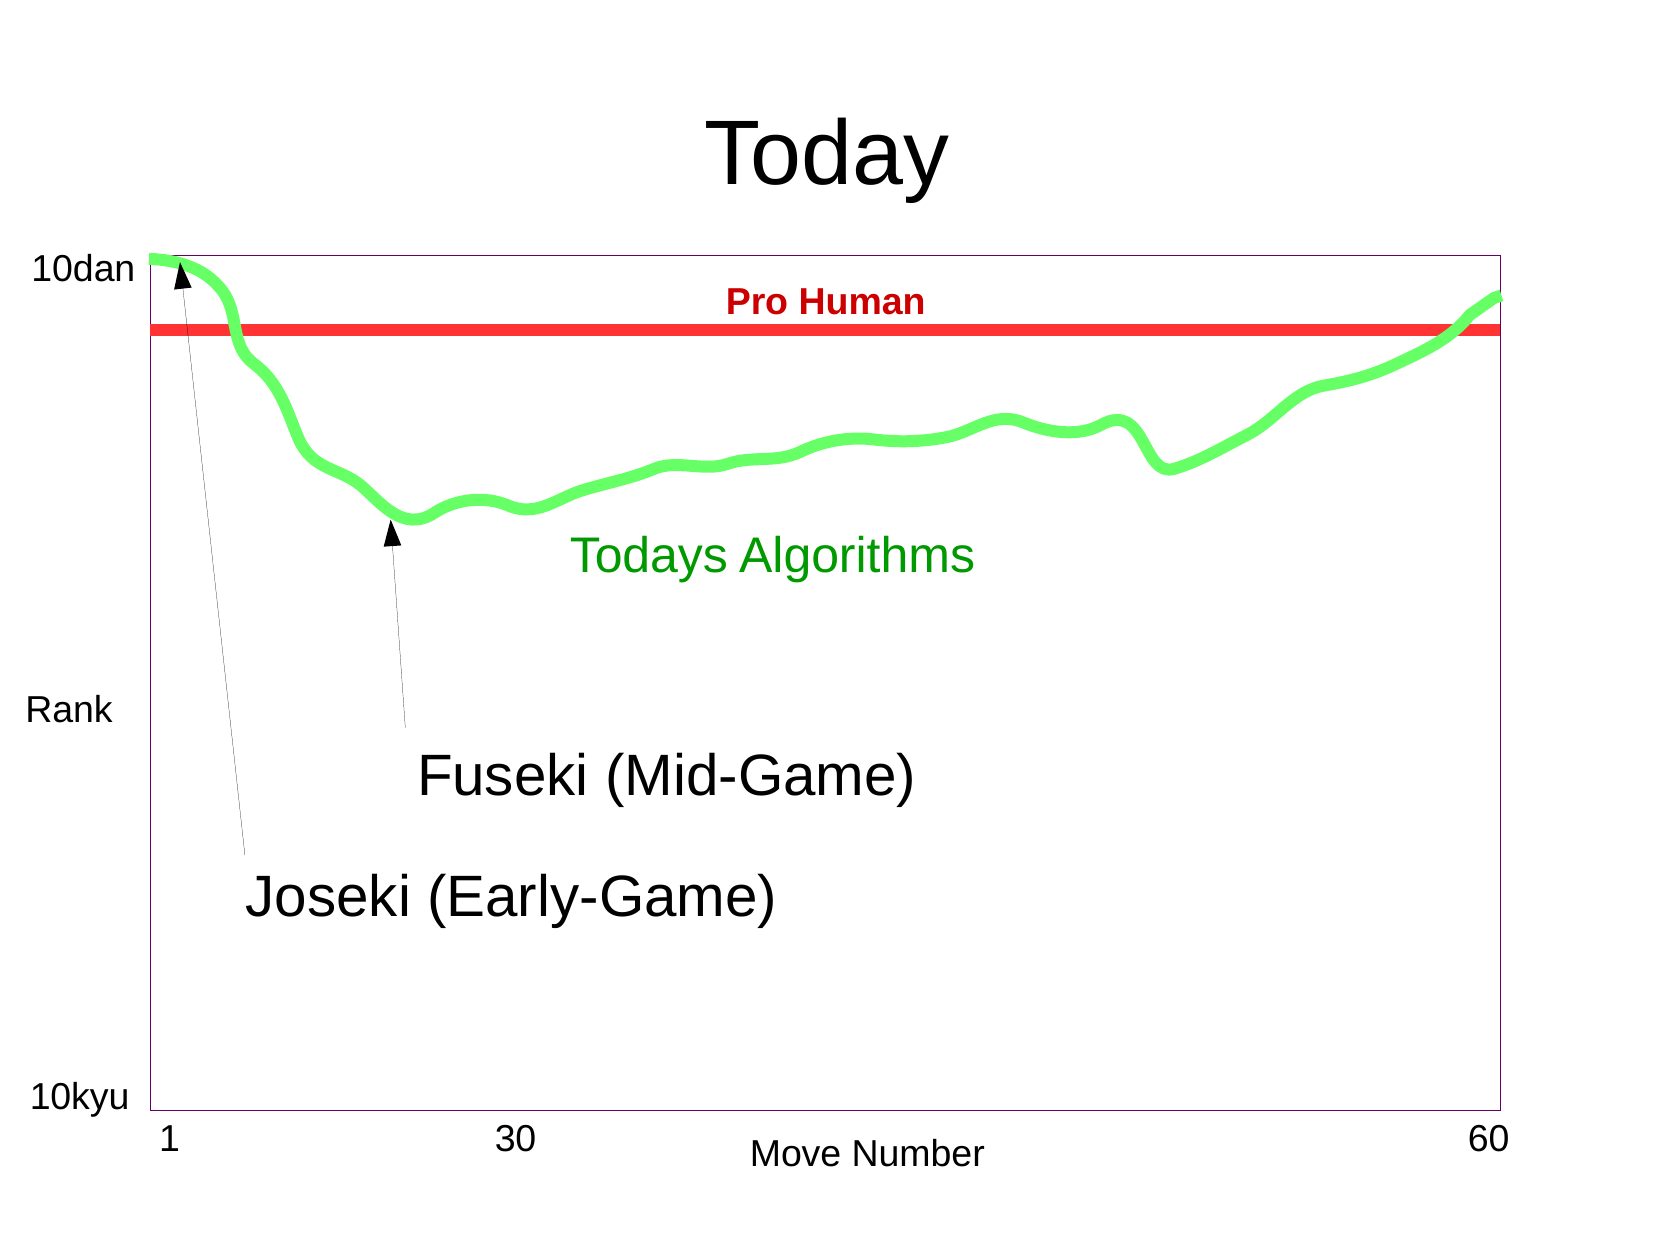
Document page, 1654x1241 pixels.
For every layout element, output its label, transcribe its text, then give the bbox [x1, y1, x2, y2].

text_box Joseki (Early-Game) [230, 856, 793, 944]
text_box 1 [144, 1110, 195, 1167]
text_box Move Number [735, 1125, 1000, 1182]
text_box 30 [480, 1110, 552, 1171]
text_box 60 [1453, 1110, 1525, 1167]
text_box Todays Algorithms [555, 519, 990, 591]
text_box 10dan [16, 240, 151, 301]
text_box Rank [10, 681, 161, 739]
title Today [82, 49, 1571, 257]
text_box 10kyu [15, 1068, 145, 1126]
text_box Fuseki (Mid-Game) [402, 735, 1035, 816]
text_box Pro Human [711, 273, 941, 361]
